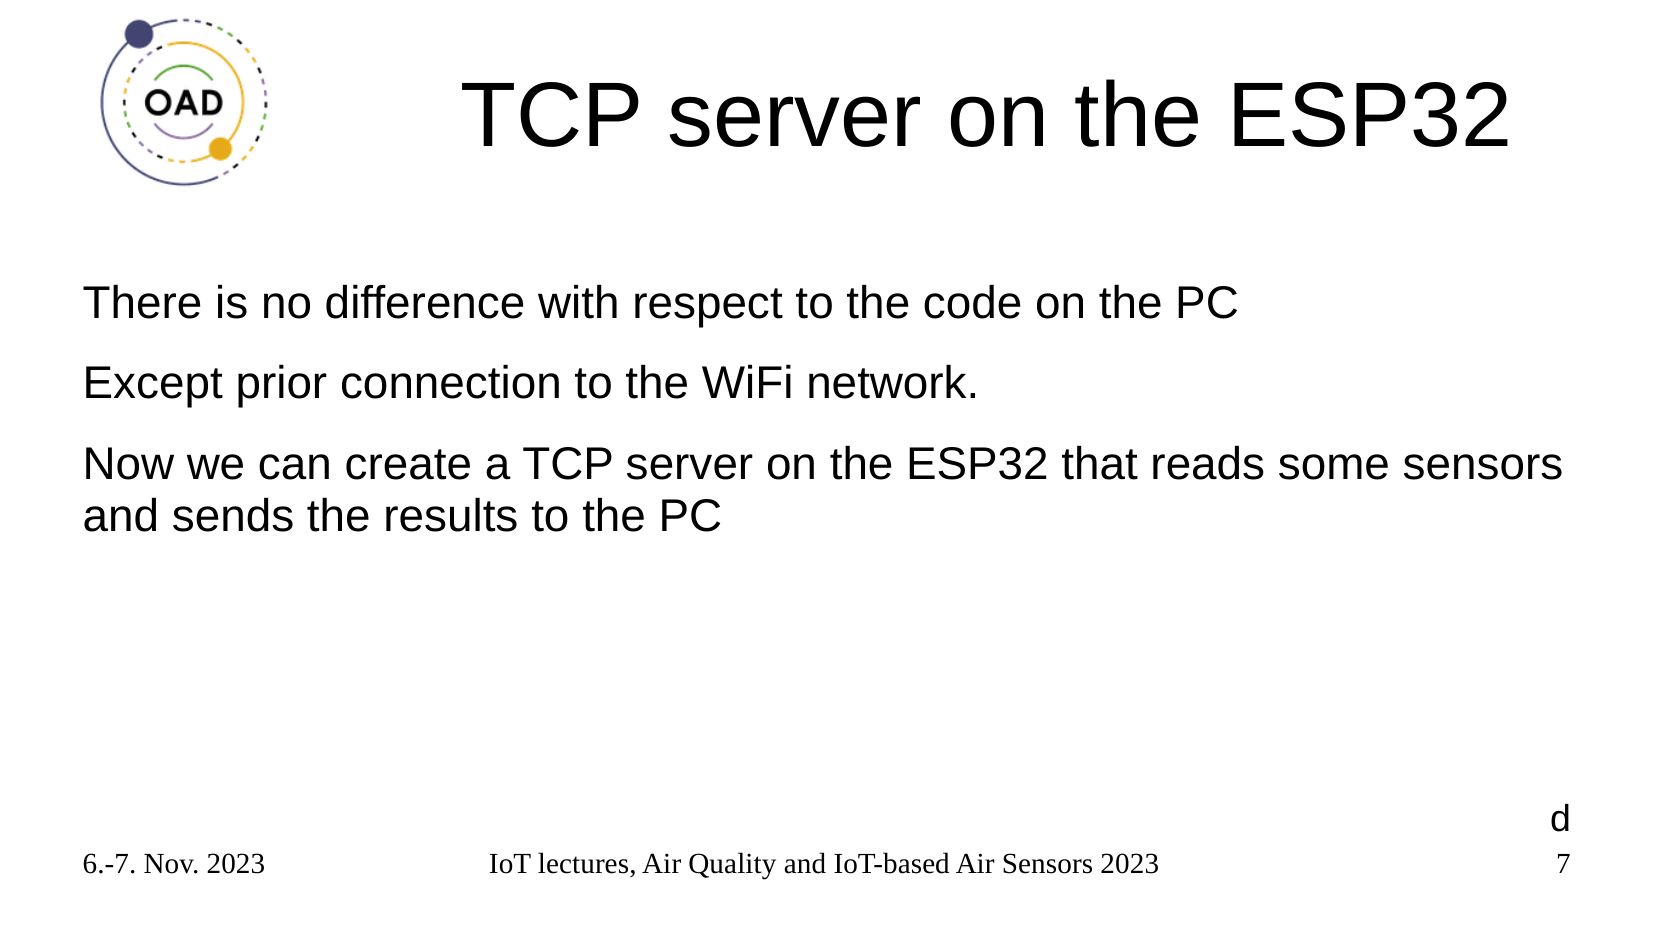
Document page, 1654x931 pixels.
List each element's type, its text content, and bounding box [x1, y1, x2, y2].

picture [59, 4, 303, 207]
text_box d [1535, 790, 1586, 847]
list There is no difference with respect to the code on the PC Except prior connection to the WiFi network. Now we can create a TCP server on the ESP32 that reads some sensors and sends the results to the PC [82, 276, 1571, 709]
title TCP server on the ESP32 [403, 37, 1571, 193]
